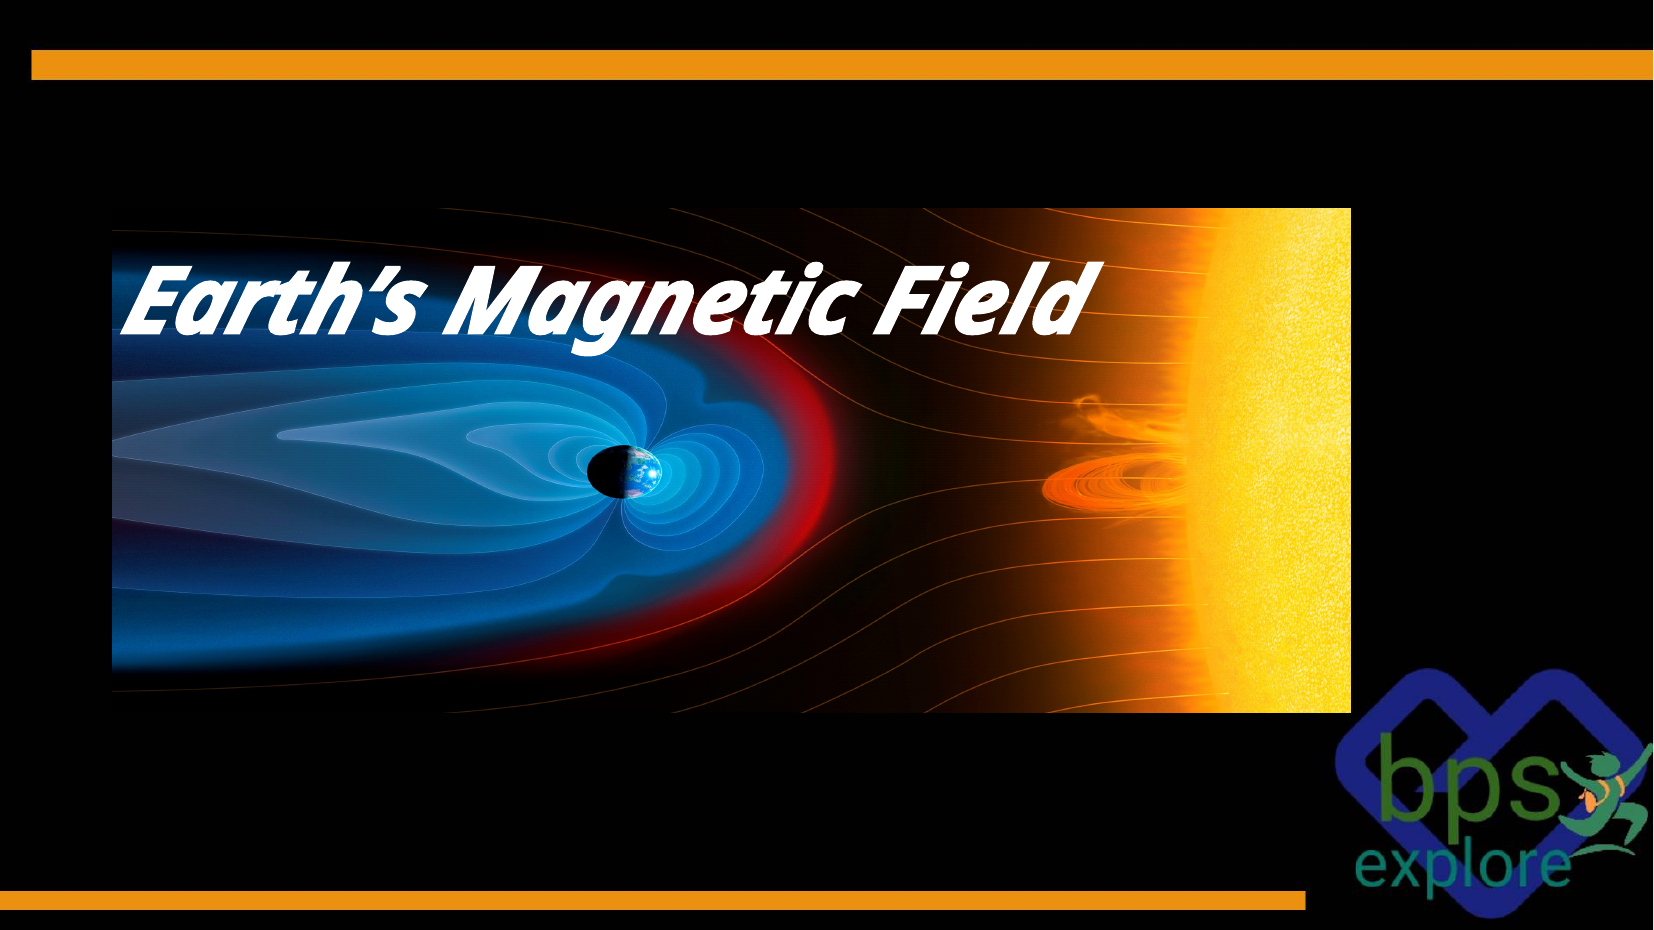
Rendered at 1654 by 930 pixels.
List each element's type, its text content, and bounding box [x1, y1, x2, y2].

title Earth’s Magnetic Field [57, 219, 1145, 376]
picture [0, 0, 1654, 930]
